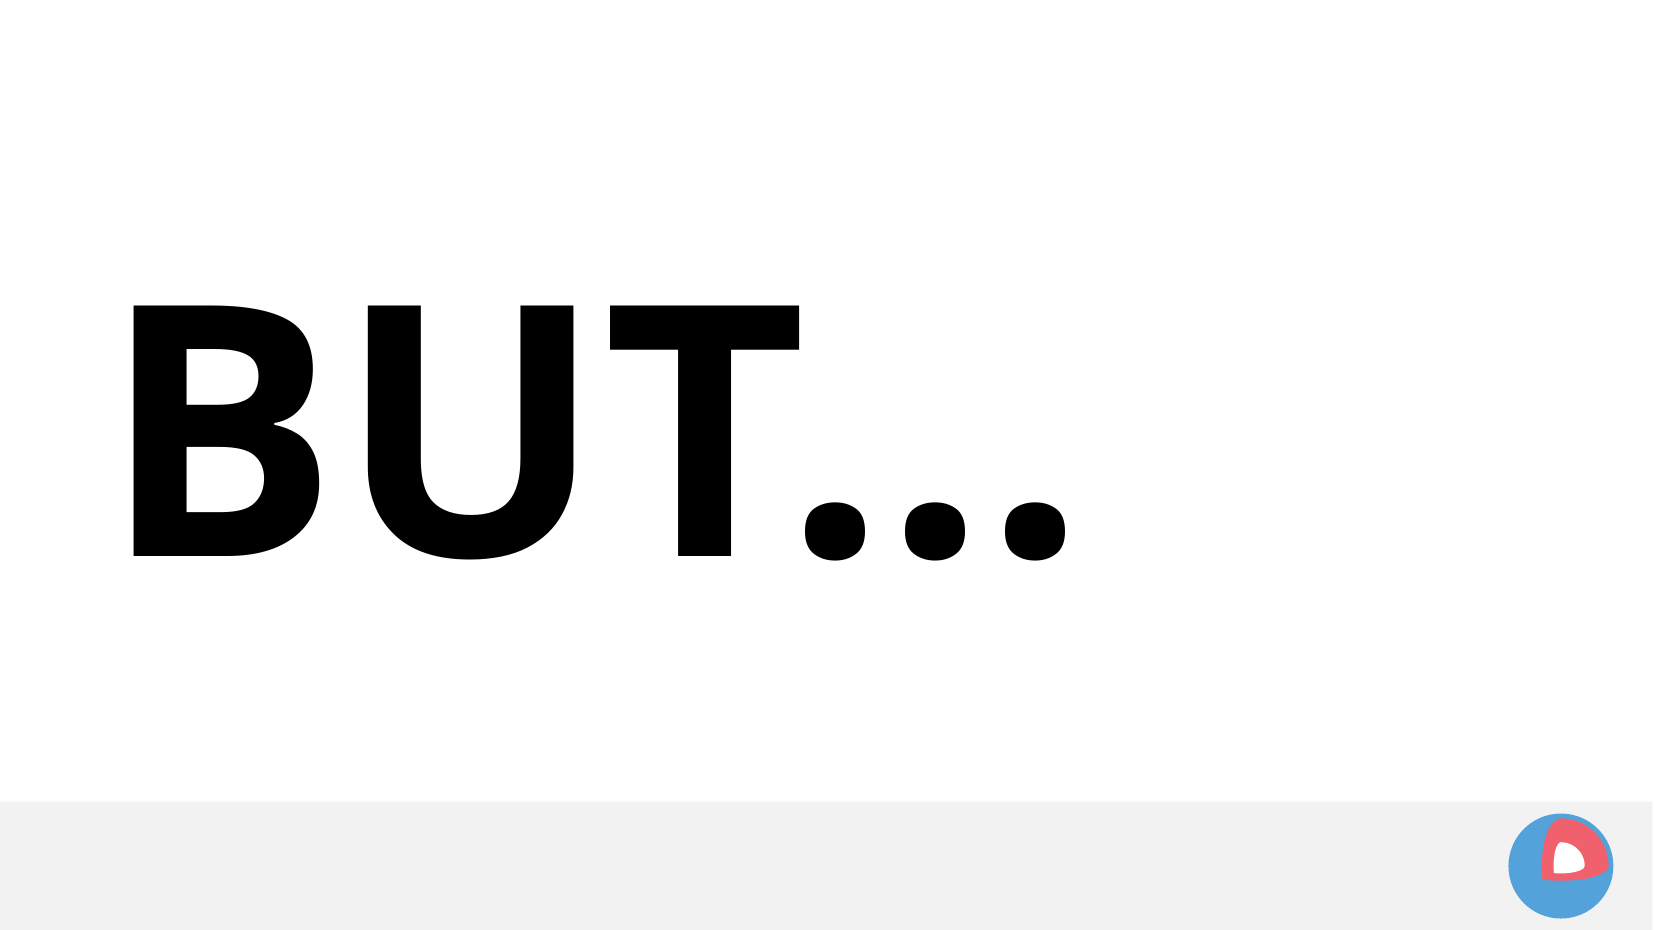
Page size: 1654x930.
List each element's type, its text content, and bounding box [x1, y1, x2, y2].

text_box BUT... [87, 174, 1033, 631]
